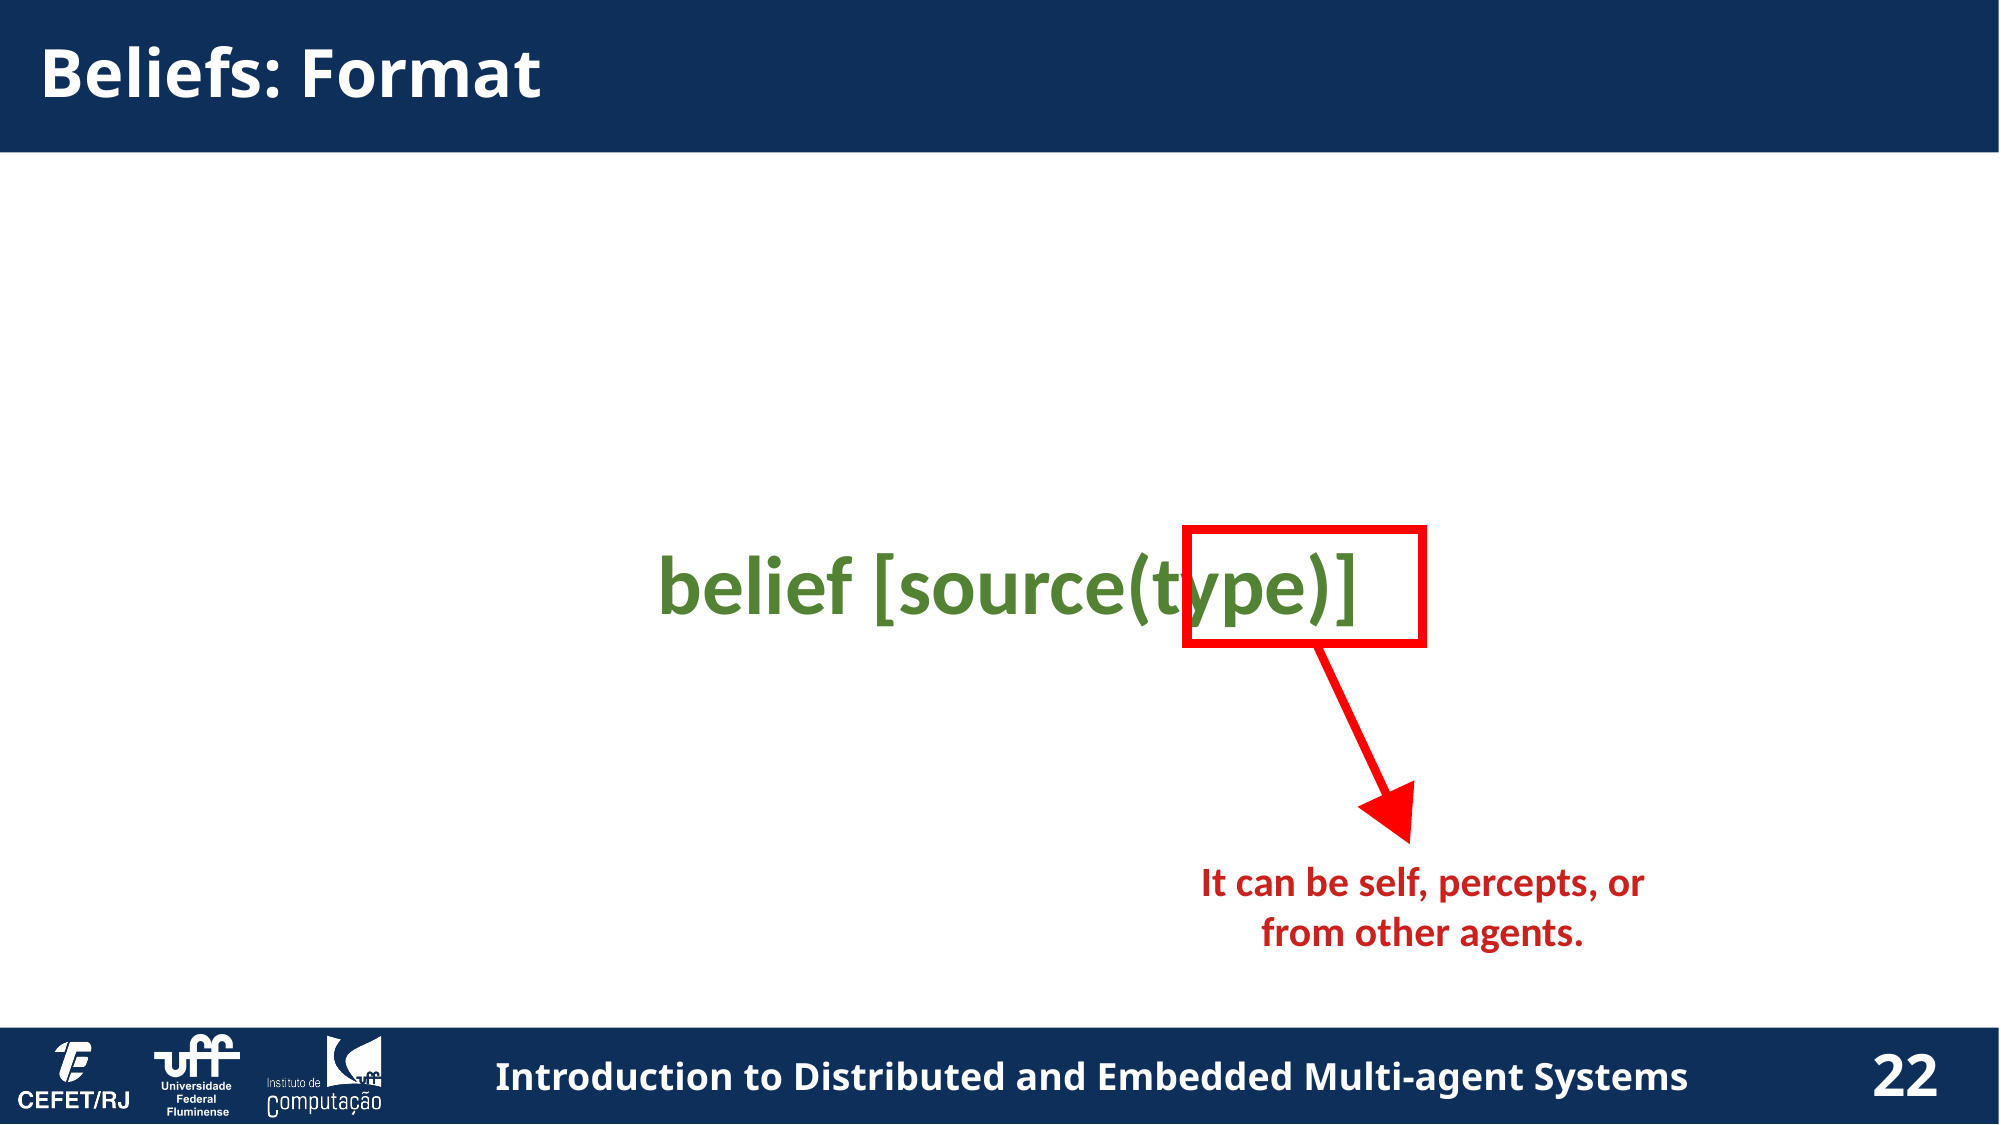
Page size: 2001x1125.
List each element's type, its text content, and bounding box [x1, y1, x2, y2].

text_box belief [source(type)] [1192, 534, 1418, 639]
picture [18, 1021, 129, 1125]
text_box Beliefs: Format [25, 23, 1999, 119]
text_box [1313, 643, 1415, 845]
picture [153, 1033, 241, 1121]
text_box It can be self, percepts, or from other agents. [1175, 847, 1671, 963]
text_box belief [source(type)] [283, 523, 1754, 639]
picture [265, 1033, 383, 1118]
